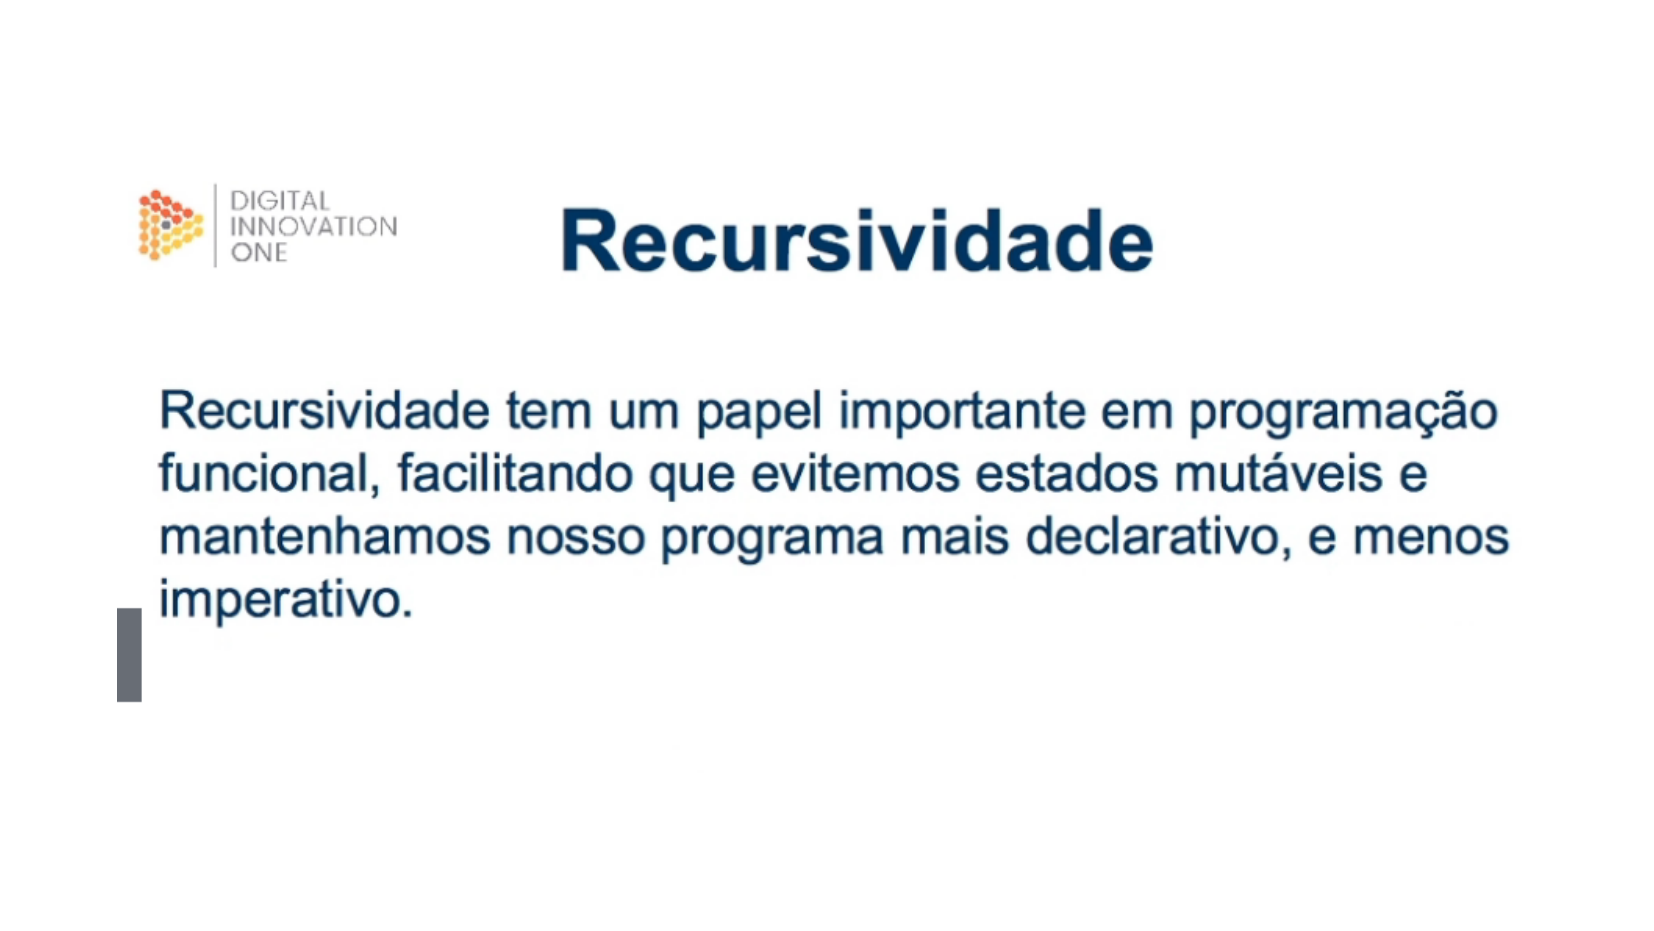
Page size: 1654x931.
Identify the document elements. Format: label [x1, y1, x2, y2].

picture [117, 155, 1547, 783]
